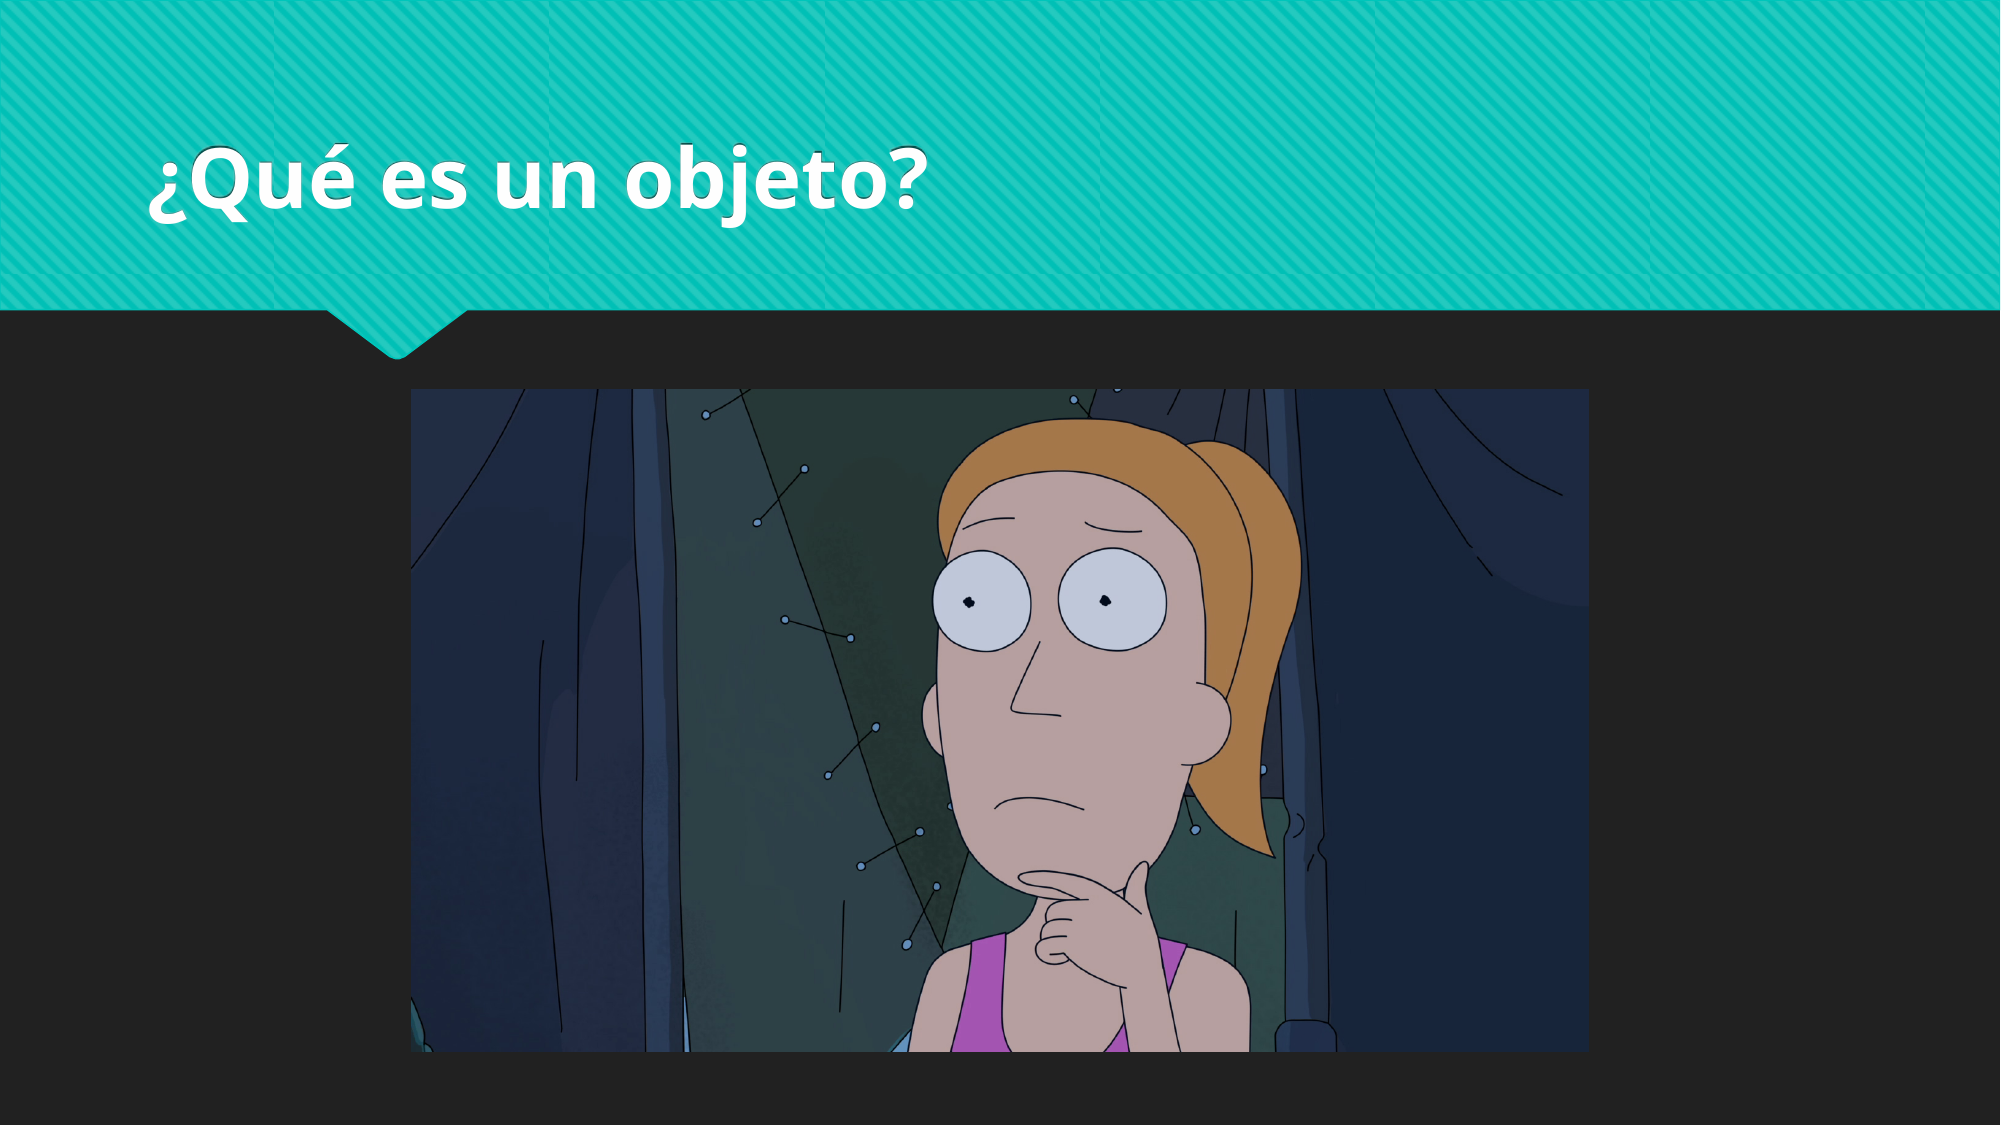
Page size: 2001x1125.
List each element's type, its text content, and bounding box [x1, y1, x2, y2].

picture [411, 389, 1589, 1052]
title ¿Qué es un objeto? [132, 73, 1868, 233]
